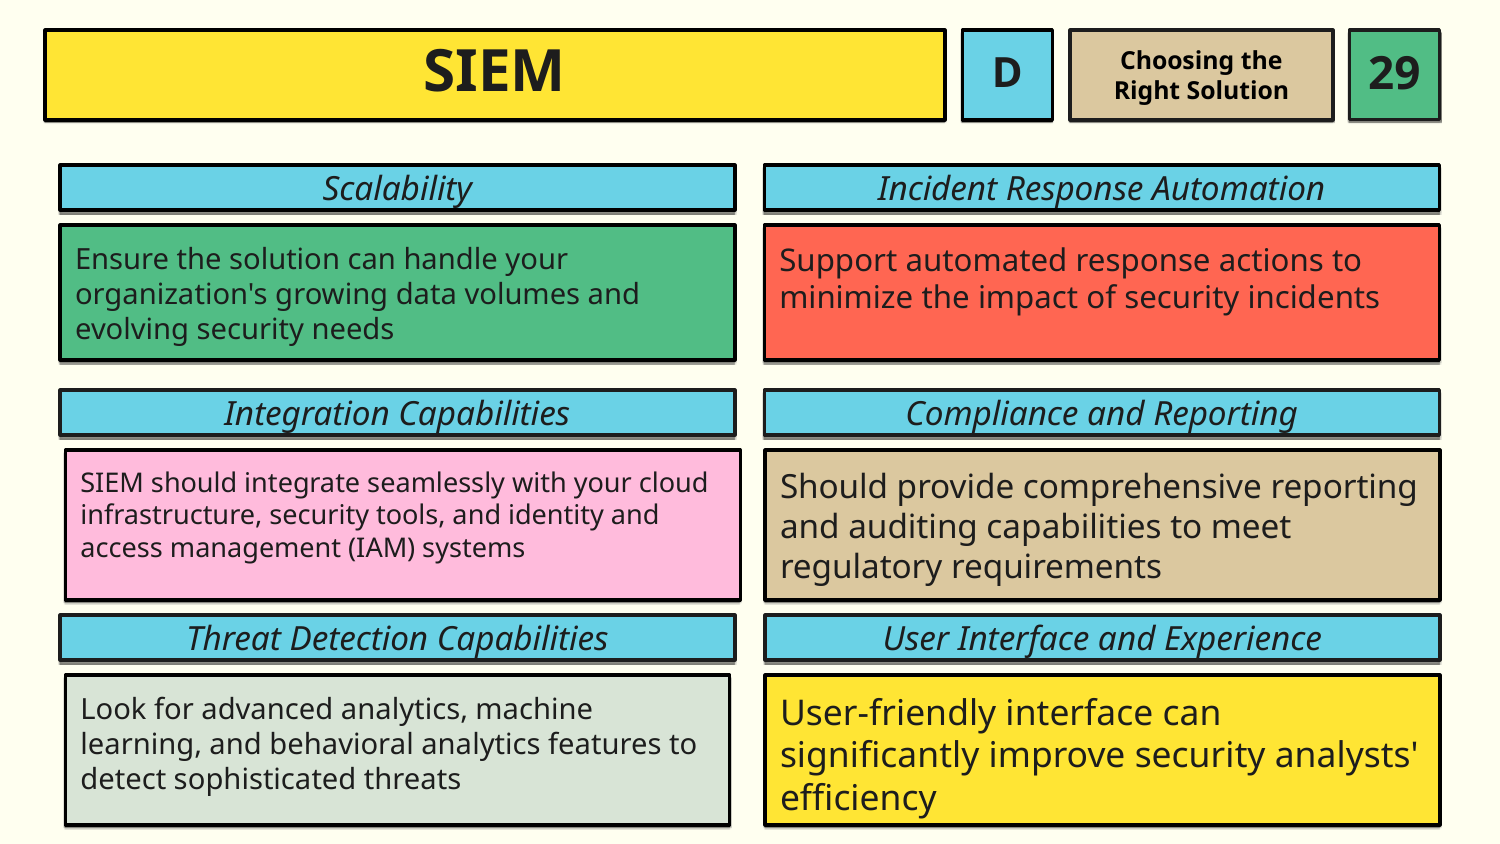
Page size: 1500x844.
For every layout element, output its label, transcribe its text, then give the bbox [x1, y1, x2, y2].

title D [962, 30, 1053, 120]
list Ensure the solution can handle your organization's growing data volumes and evolving security needs [60, 225, 735, 360]
title SIEM [45, 30, 945, 120]
subtitle Threat Detection Capabilities [60, 615, 735, 660]
list User-friendly interface can significantly improve security analysts' efficiency [765, 675, 1440, 825]
subtitle Incident Response Automation [764, 165, 1440, 210]
list SIEM should integrate seamlessly with your cloud infrastructure, security tools, and identity and access management (IAM) systems [65, 450, 741, 600]
title Choosing the Right Solution [1070, 30, 1334, 120]
subtitle User Interface and Experience [765, 615, 1440, 660]
subtitle Compliance and Reporting [764, 390, 1440, 435]
list Look for advanced analytics, machine learning, and behavioral analytics features to detect sophisticated threats [65, 675, 730, 825]
list Should provide comprehensive reporting and auditing capabilities to meet regulatory requirements [765, 450, 1440, 600]
list Support automated response actions to minimize the impact of security incidents [764, 225, 1440, 360]
subtitle Scalability [60, 165, 735, 210]
subtitle Integration Capabilities [60, 390, 735, 435]
